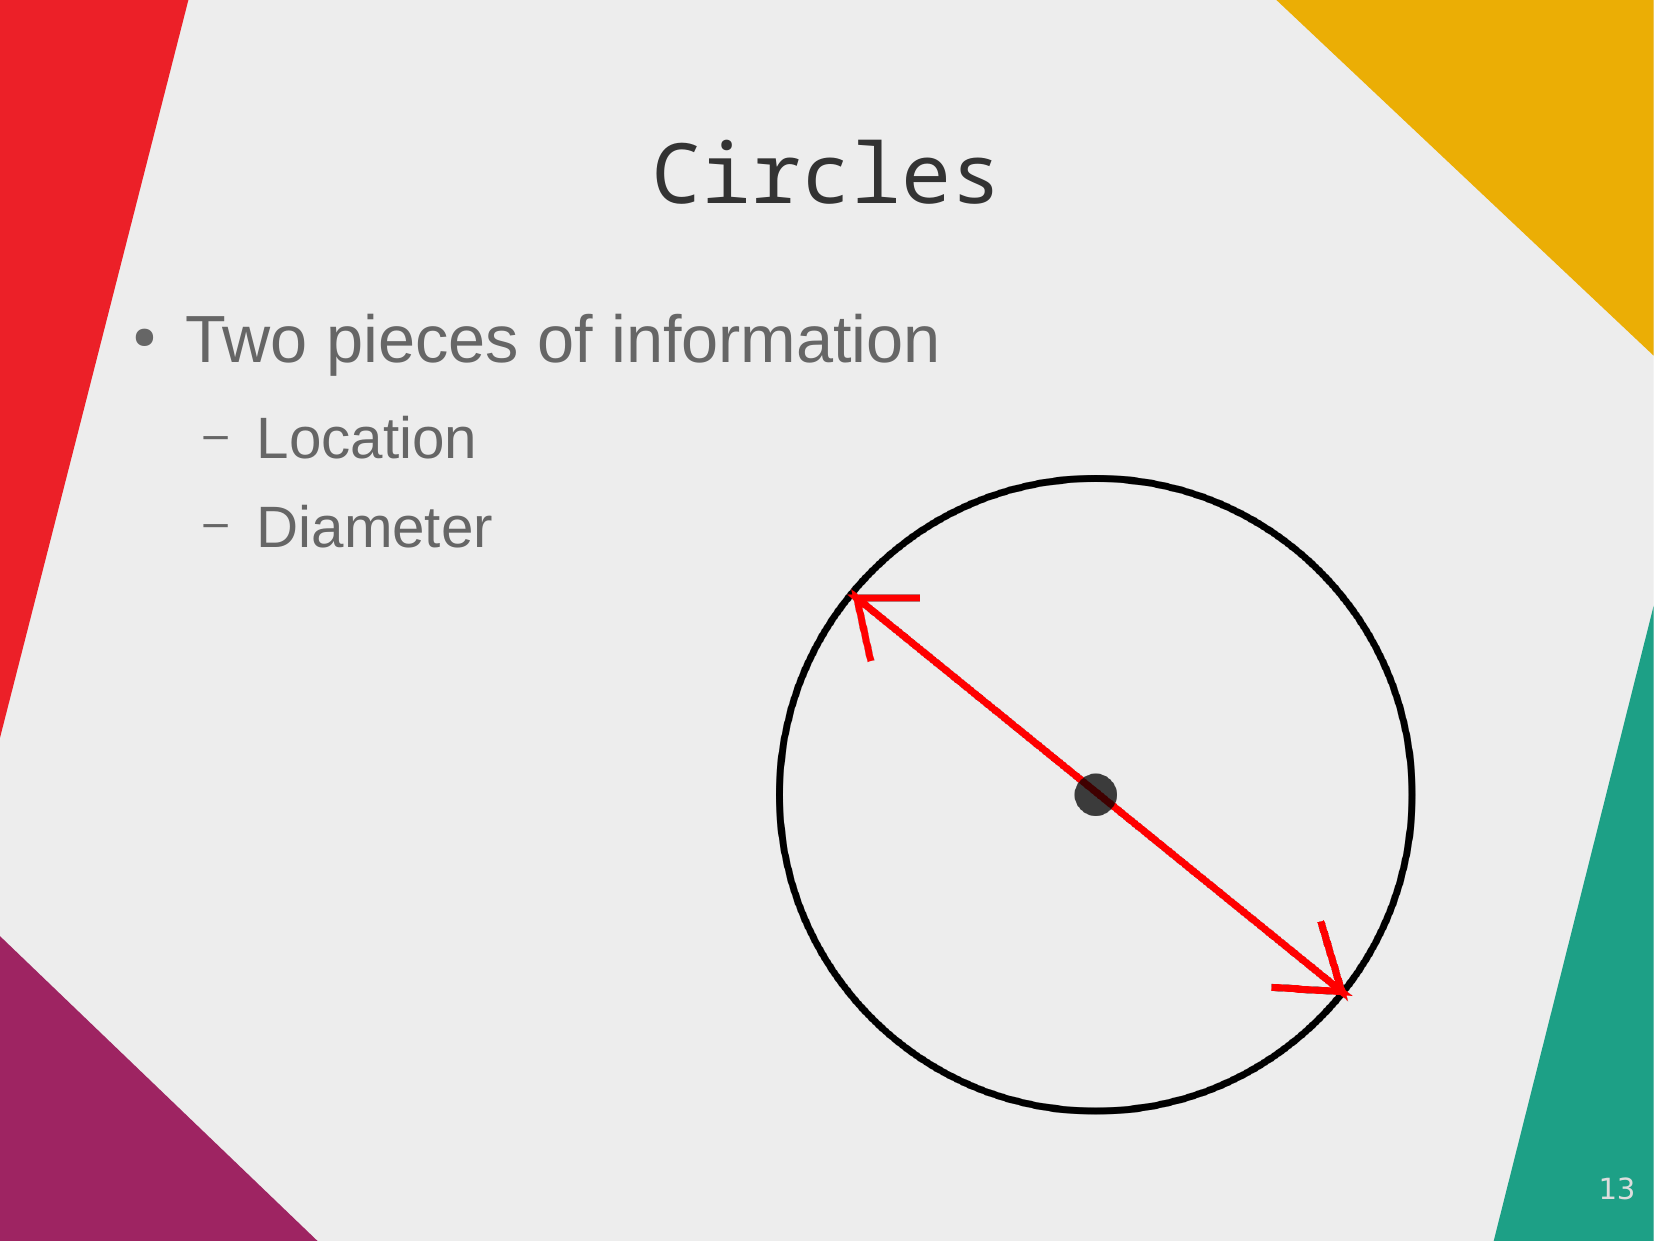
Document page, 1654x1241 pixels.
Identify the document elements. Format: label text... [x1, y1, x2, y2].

title Circles [114, 73, 1539, 271]
picture [744, 443, 1447, 1146]
list Two pieces of information Location Diameter [114, 302, 1539, 1033]
